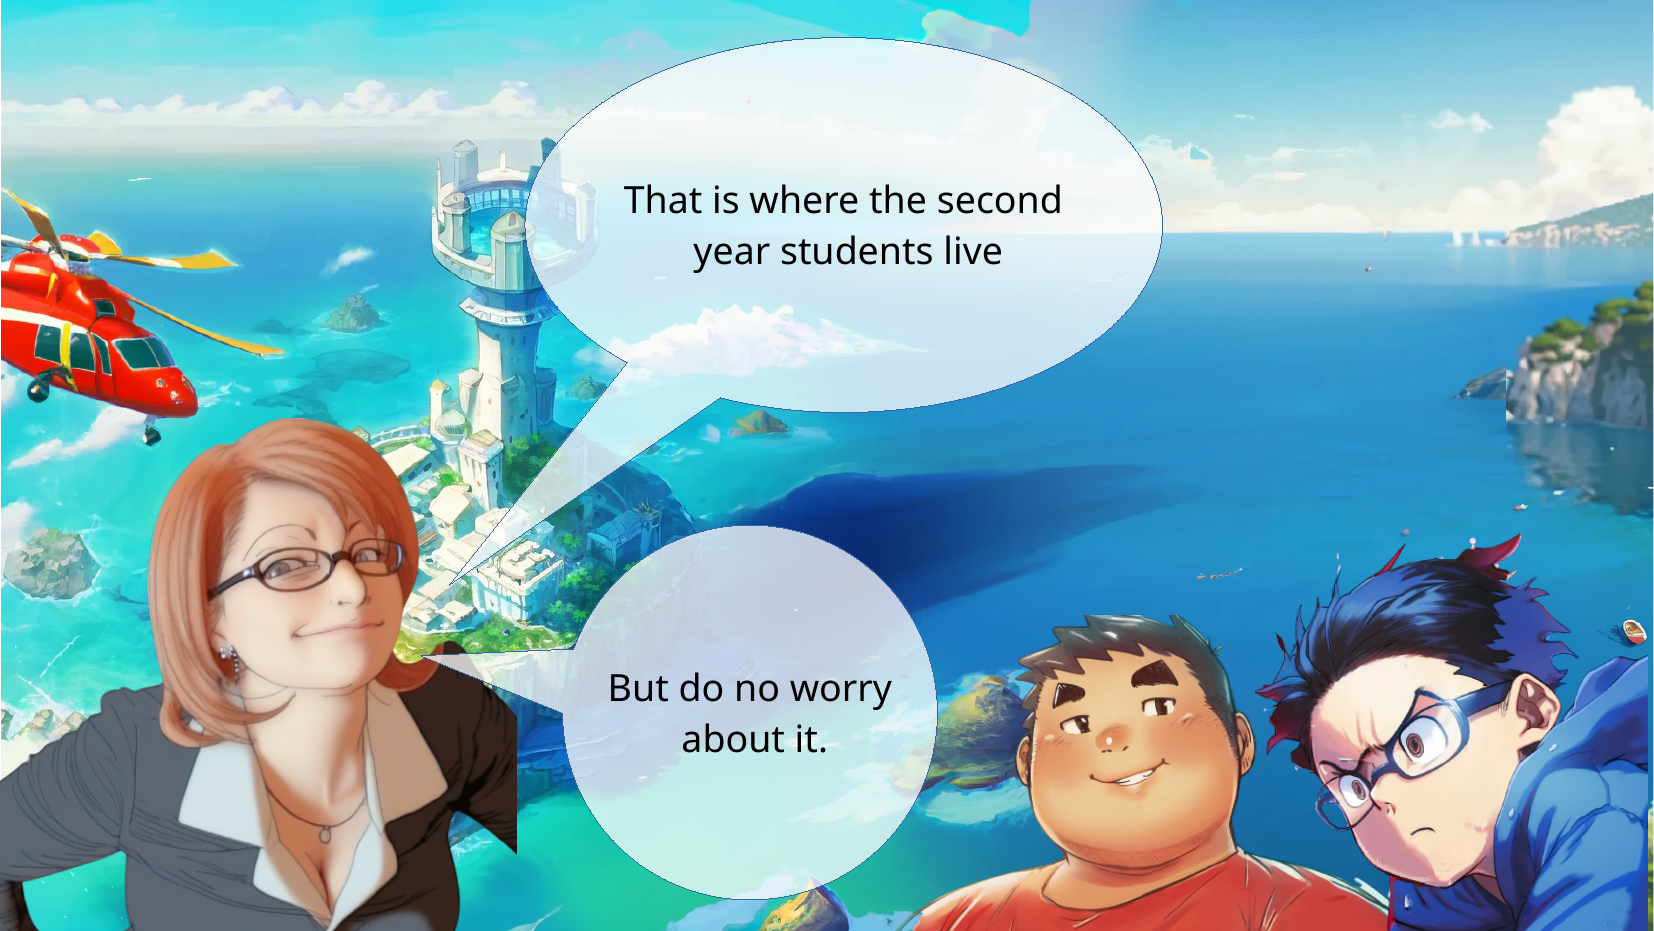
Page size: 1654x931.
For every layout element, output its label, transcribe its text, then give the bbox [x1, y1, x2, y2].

text_box That is where the second year students live [517, 37, 1163, 539]
text_box But do no worry about it. [420, 525, 938, 900]
picture [0, 0, 1654, 931]
